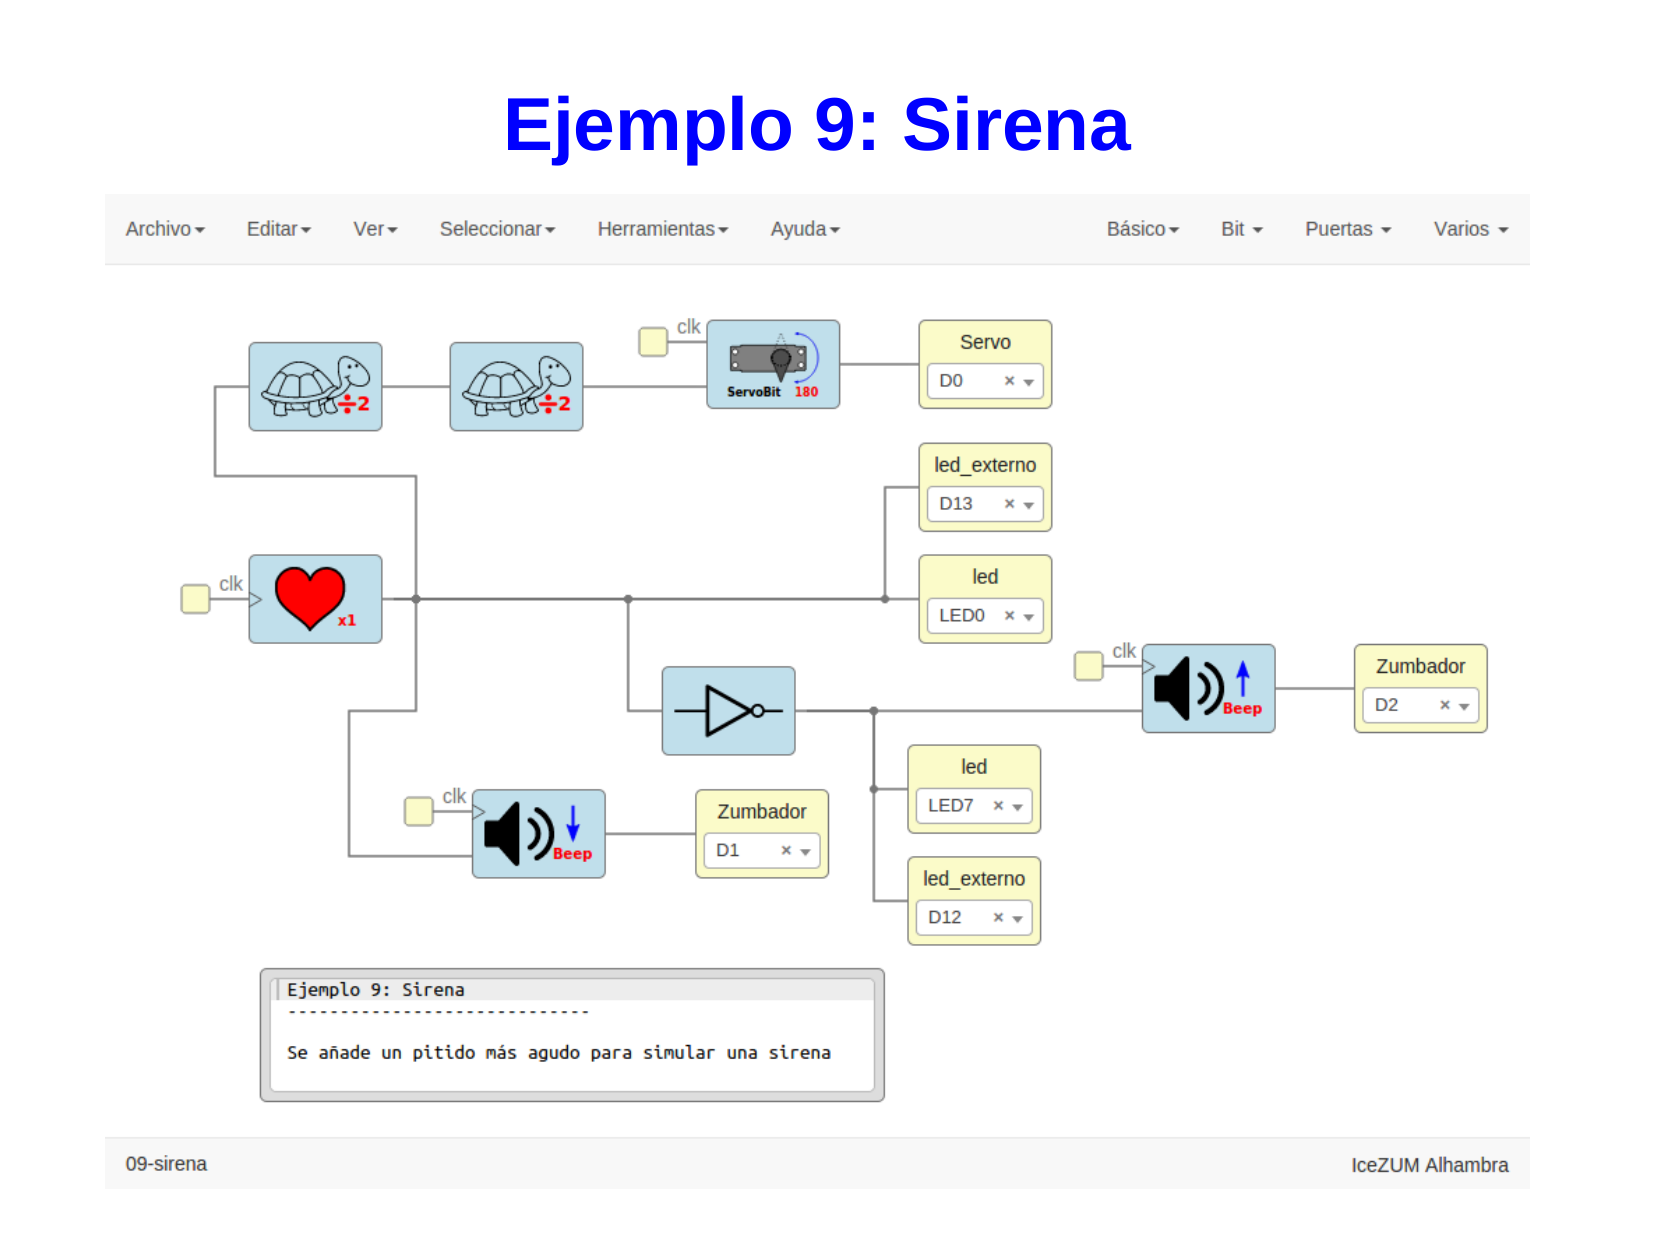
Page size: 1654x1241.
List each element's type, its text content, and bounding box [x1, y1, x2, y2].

picture [105, 194, 1530, 1189]
text_box Ejemplo 9: Sirena [90, 75, 1546, 174]
